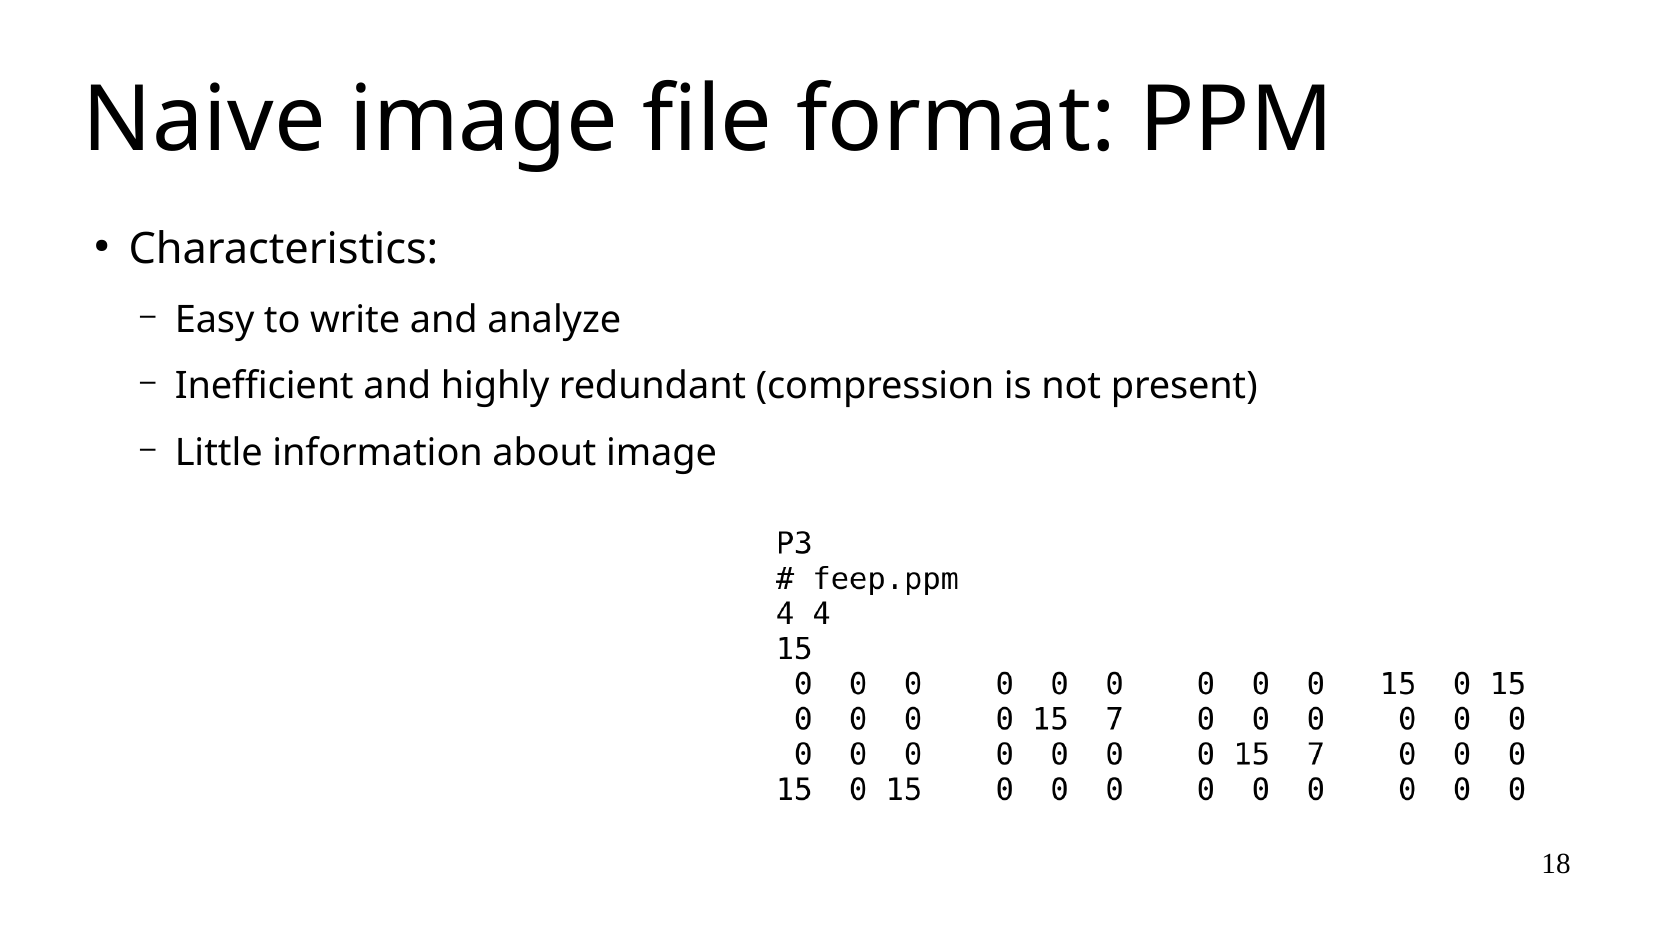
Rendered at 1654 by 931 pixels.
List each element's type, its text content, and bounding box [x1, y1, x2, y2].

title Naive image file format: PPM [82, 37, 1571, 193]
picture [765, 524, 1549, 811]
list Characteristics: Easy to write and analyze Inefficient and highly redundant (compression is not present) Little information about image [82, 217, 1571, 481]
